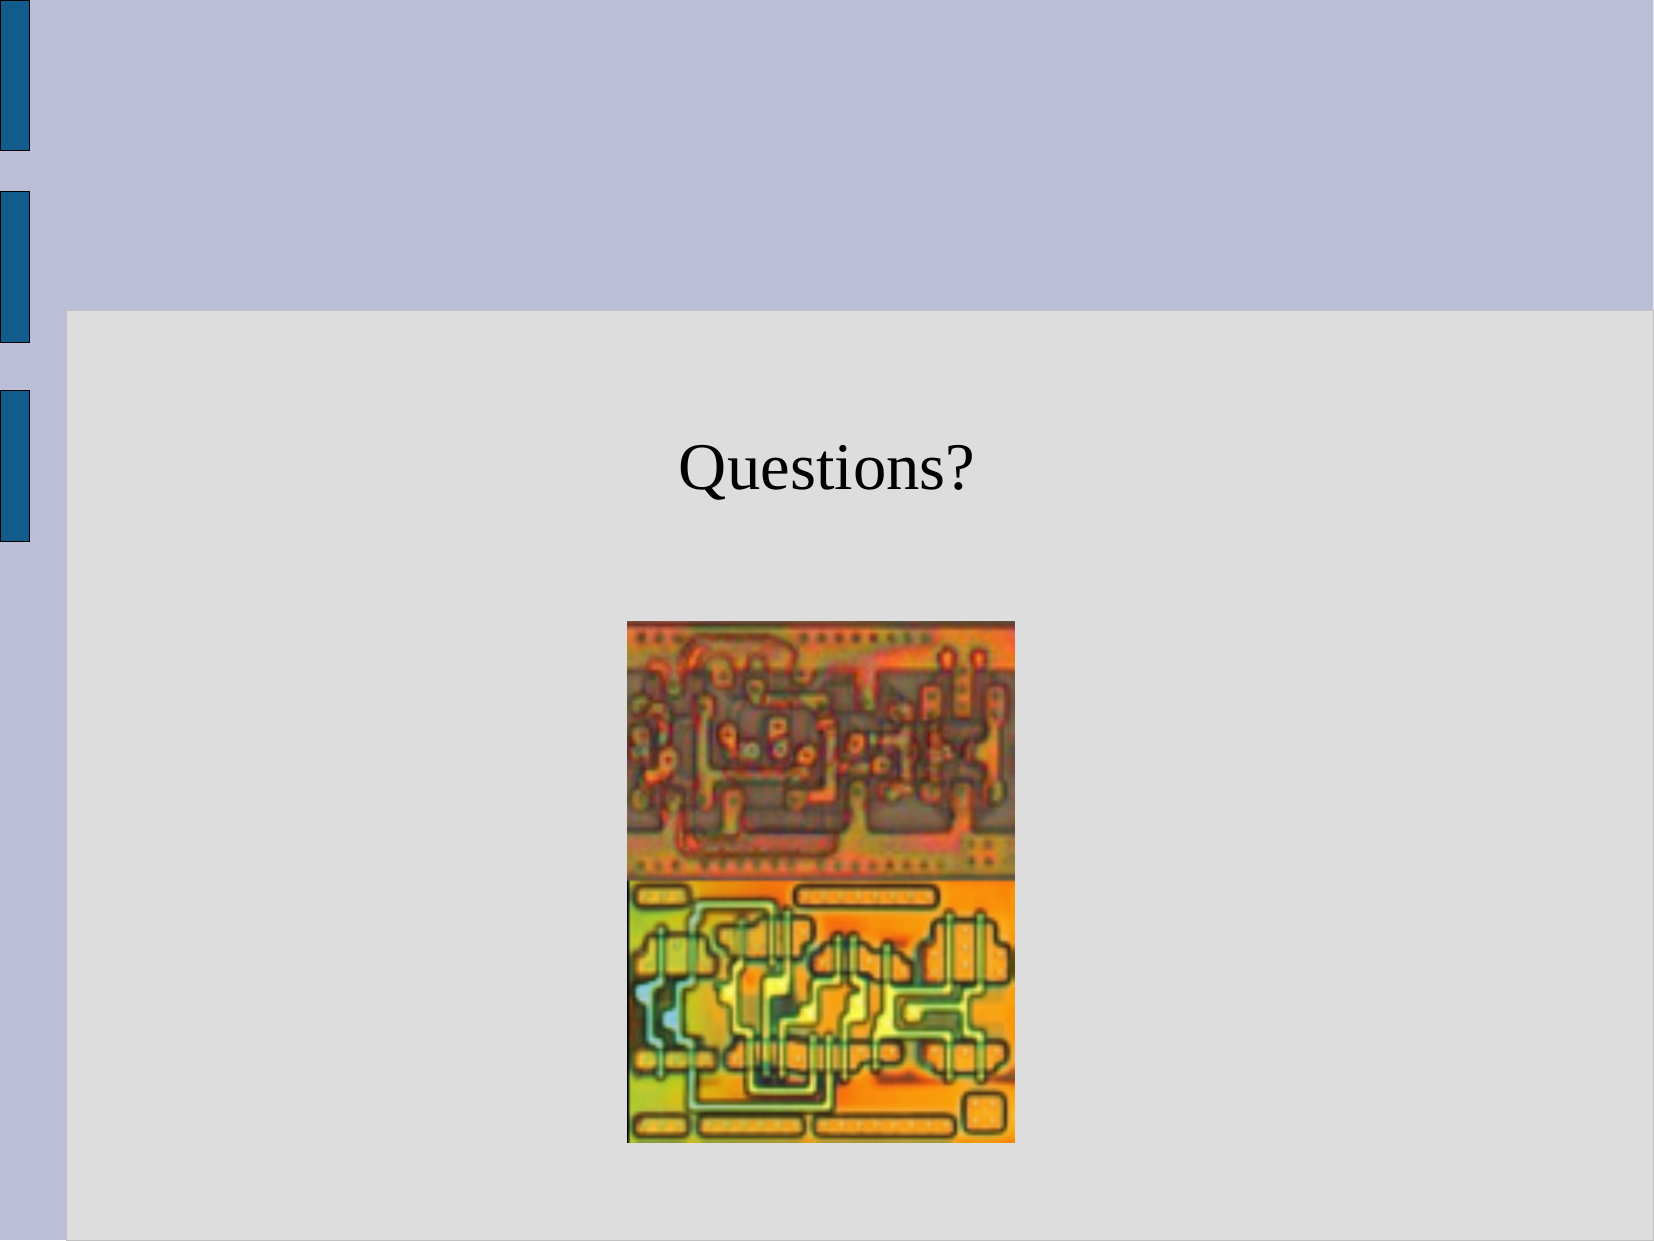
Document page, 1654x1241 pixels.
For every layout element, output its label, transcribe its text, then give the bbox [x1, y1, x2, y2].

picture [627, 621, 1015, 1143]
subtitle Questions? [121, 0, 1534, 985]
